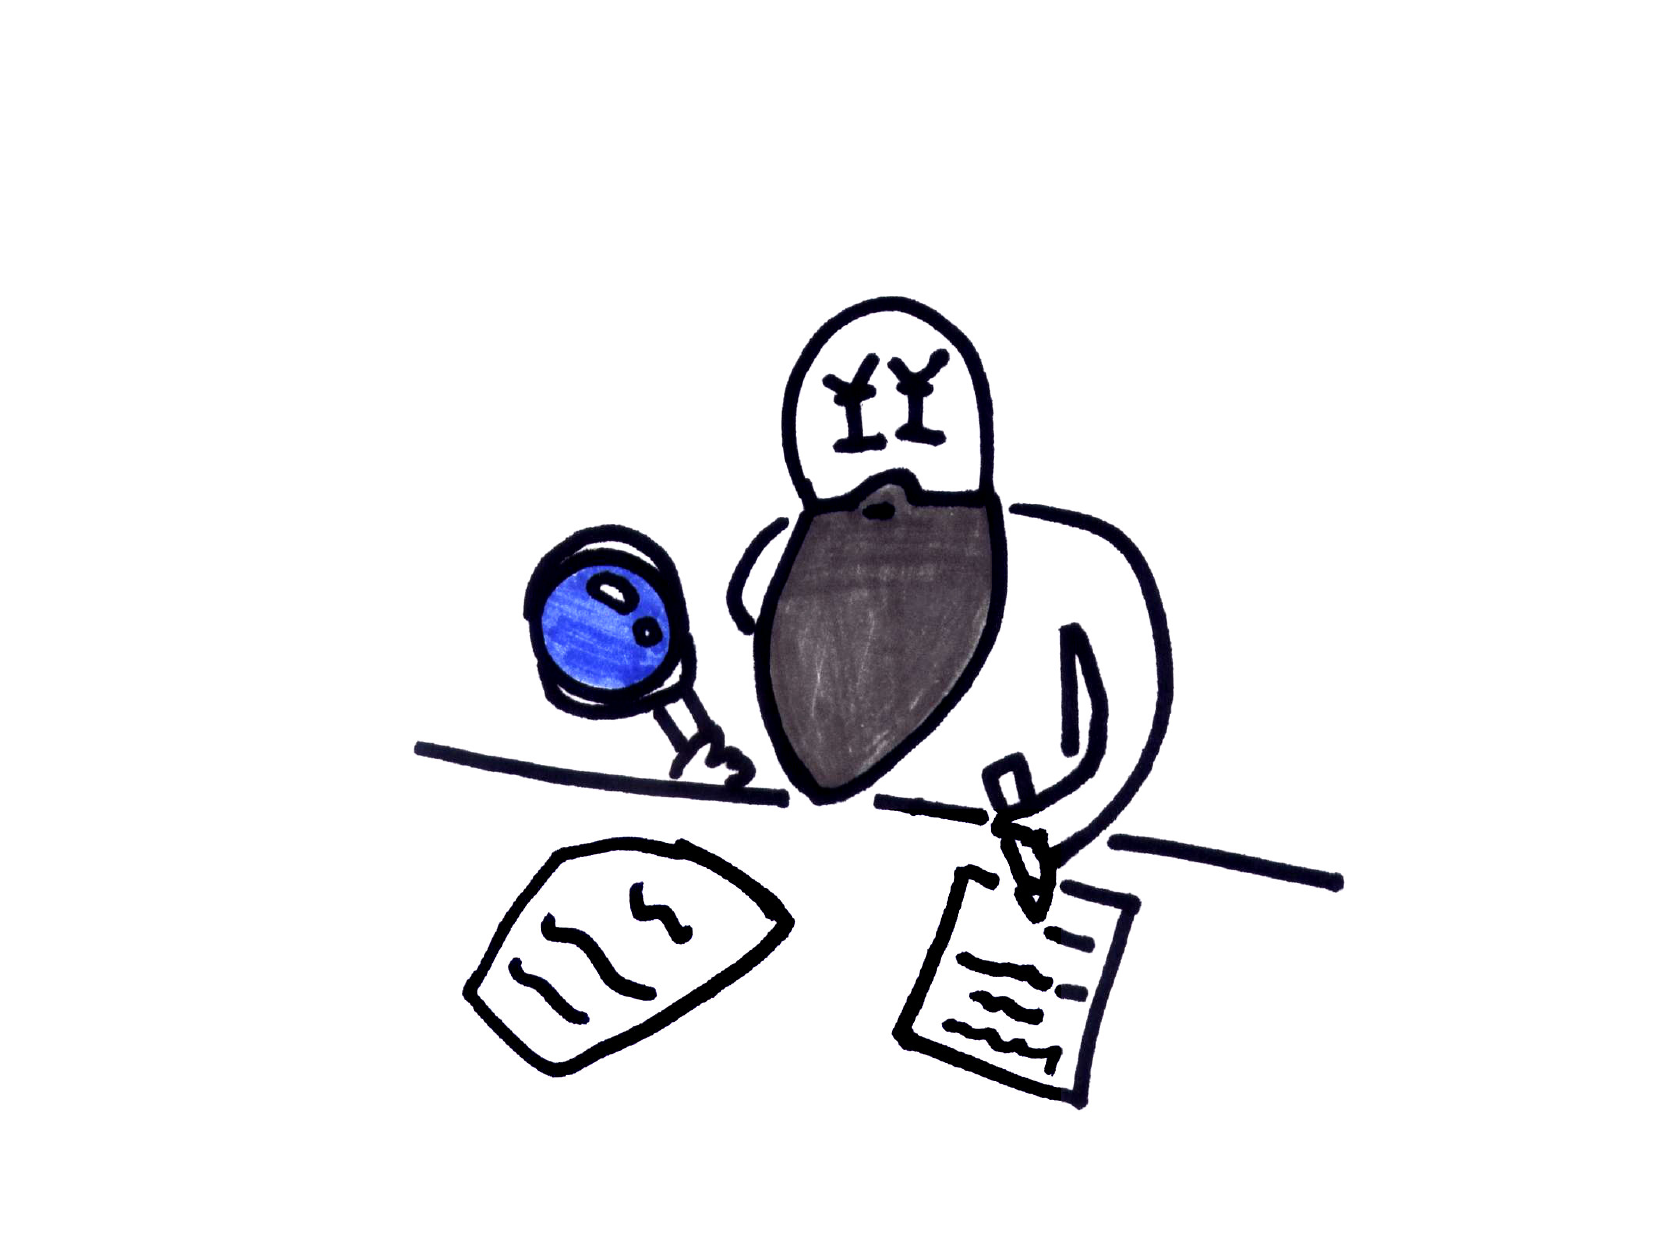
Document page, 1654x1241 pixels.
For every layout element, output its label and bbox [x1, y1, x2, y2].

picture [343, 212, 1382, 1224]
